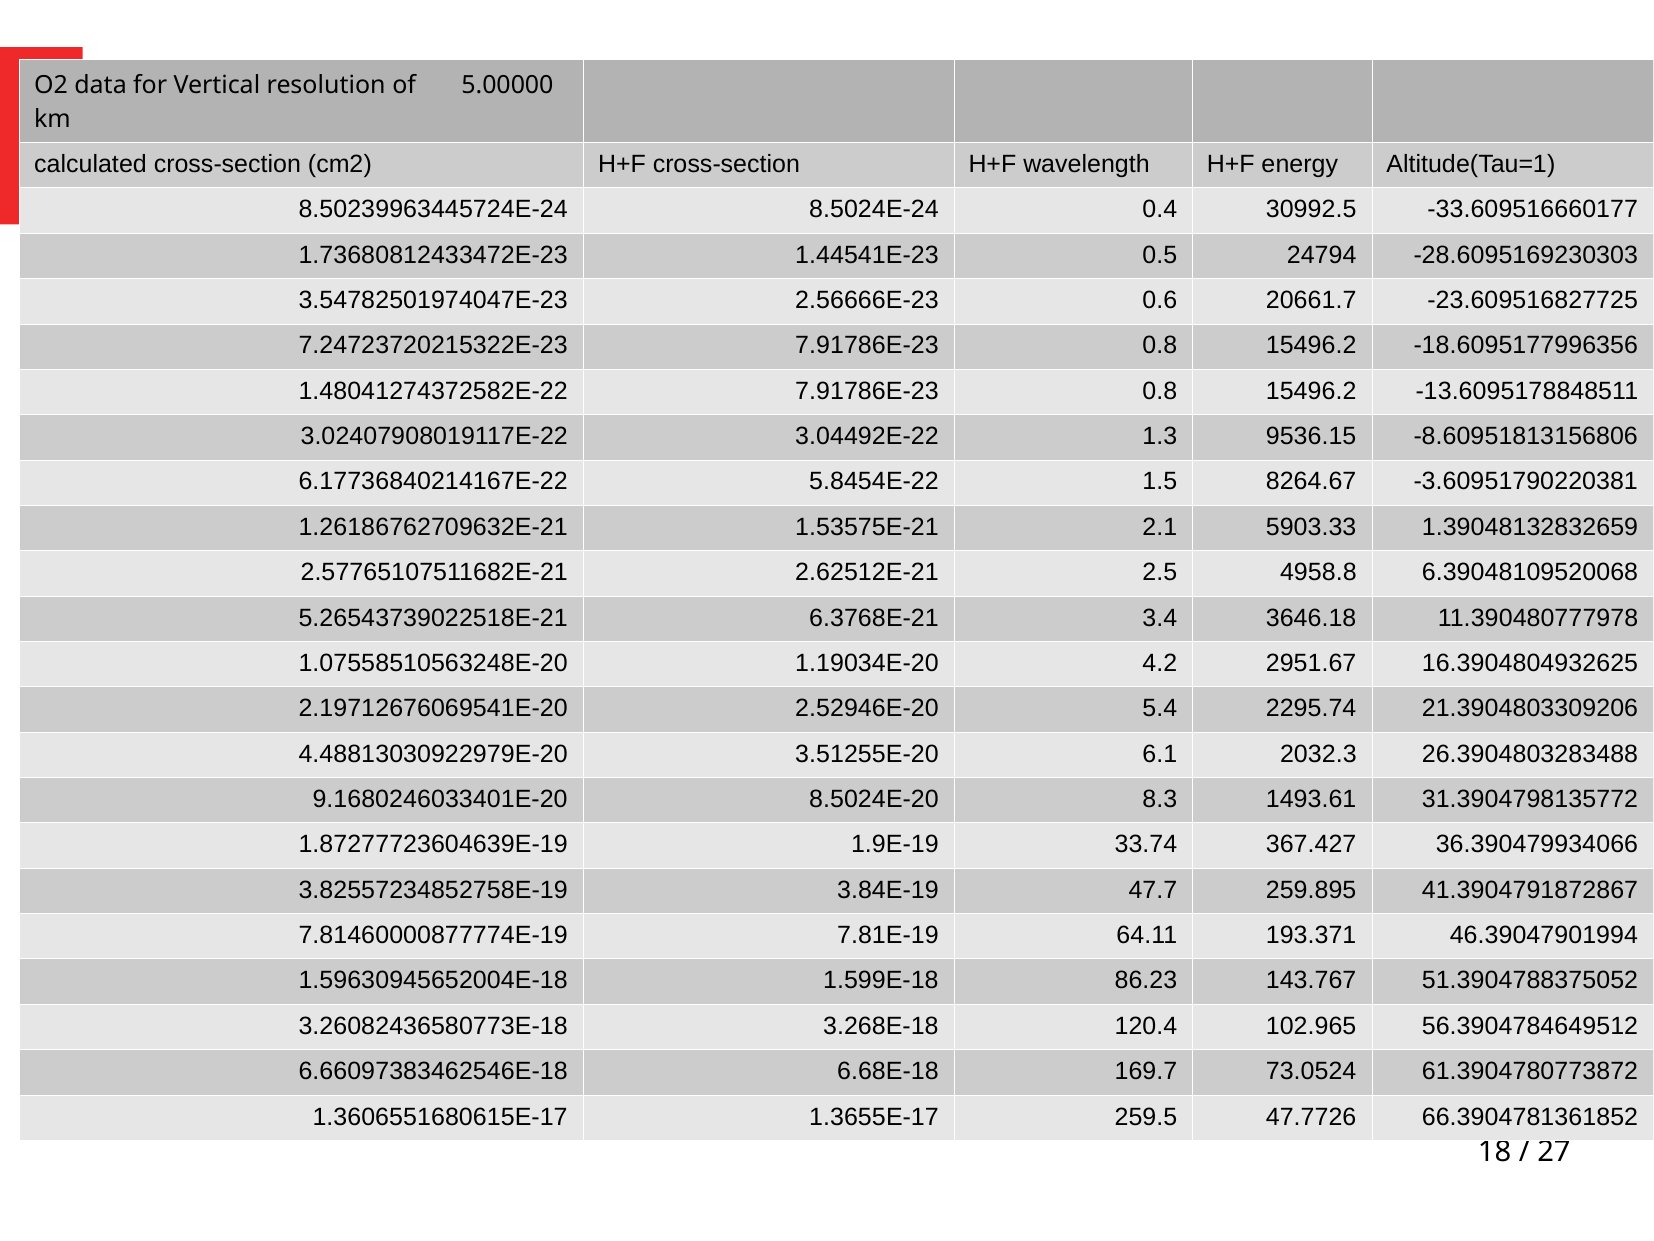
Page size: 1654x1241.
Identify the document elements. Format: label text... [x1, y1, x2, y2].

table_cell 1.07558510563248E-20 [20, 642, 583, 686]
table_cell 20661.7 [1193, 279, 1372, 324]
table_cell 120.4 [955, 1005, 1192, 1049]
table_cell 367.427 [1193, 823, 1372, 868]
table_cell 169.7 [955, 1050, 1192, 1095]
table_cell 0.6 [955, 279, 1192, 324]
table_cell 102.965 [1193, 1005, 1372, 1049]
table_header [1373, 60, 1653, 142]
table_cell 4.2 [955, 642, 1192, 686]
table_cell 2951.67 [1193, 642, 1372, 686]
table_cell 1.5 [955, 461, 1192, 505]
table_cell 41.3904791872867 [1373, 869, 1653, 913]
table_cell -8.60951813156806 [1373, 415, 1653, 460]
table_cell 3.51255E-20 [584, 733, 954, 777]
table_cell -33.609516660177 [1373, 188, 1653, 233]
table_cell 4.48813030922979E-20 [20, 733, 583, 777]
table_header O2 data for Vertical resolution of 5.00000 km [20, 60, 583, 142]
table_cell 1.48041274372582E-22 [20, 370, 583, 414]
table_cell 56.3904784649512 [1373, 1005, 1653, 1049]
table_cell 2.62512E-21 [584, 551, 954, 596]
table_cell 33.74 [955, 823, 1192, 868]
table_cell -28.6095169230303 [1373, 234, 1653, 278]
table_cell 21.3904803309206 [1373, 687, 1653, 732]
table_cell 31.3904798135772 [1373, 778, 1653, 822]
table_cell 6.1 [955, 733, 1192, 777]
table_cell 259.5 [955, 1096, 1192, 1140]
table_header [584, 60, 954, 142]
table_cell -18.6095177996356 [1373, 325, 1653, 369]
table_cell 26.3904803283488 [1373, 733, 1653, 777]
table_cell 1493.61 [1193, 778, 1372, 822]
table_cell 2.56666E-23 [584, 279, 954, 324]
table_cell 3.54782501974047E-23 [20, 279, 583, 324]
table_cell 11.390480777978 [1373, 597, 1653, 641]
table_cell 0.8 [955, 370, 1192, 414]
table_cell 5.4 [955, 687, 1192, 732]
table_cell -23.609516827725 [1373, 279, 1653, 324]
table_cell 2032.3 [1193, 733, 1372, 777]
table_cell 4958.8 [1193, 551, 1372, 596]
table_cell 51.3904788375052 [1373, 959, 1653, 1004]
table_cell 7.91786E-23 [584, 325, 954, 369]
table_cell 193.371 [1193, 914, 1372, 958]
table_cell 1.19034E-20 [584, 642, 954, 686]
table_cell 6.68E-18 [584, 1050, 954, 1095]
table_cell 8.50239963445724E-24 [20, 188, 583, 233]
table_cell -3.60951790220381 [1373, 461, 1653, 505]
table_cell H+F cross-section [584, 143, 954, 187]
table_cell 259.895 [1193, 869, 1372, 913]
table_cell 3.4 [955, 597, 1192, 641]
table_cell 47.7726 [1193, 1096, 1372, 1140]
table_cell 1.39048132832659 [1373, 506, 1653, 550]
table_cell 9536.15 [1193, 415, 1372, 460]
table_cell 0.5 [955, 234, 1192, 278]
table_cell 143.767 [1193, 959, 1372, 1004]
table_cell 30992.5 [1193, 188, 1372, 233]
table_cell 9.1680246033401E-20 [20, 778, 583, 822]
table_cell calculated cross-section (cm2) [20, 143, 583, 187]
table_cell 0.4 [955, 188, 1192, 233]
table_cell 5903.33 [1193, 506, 1372, 550]
table_cell 47.7 [955, 869, 1192, 913]
table_cell 1.3606551680615E-17 [20, 1096, 583, 1140]
table_cell 3.26082436580773E-18 [20, 1005, 583, 1049]
table_cell 16.3904804932625 [1373, 642, 1653, 686]
table_cell 86.23 [955, 959, 1192, 1004]
table_cell -13.6095178848511 [1373, 370, 1653, 414]
table_cell 64.11 [955, 914, 1192, 958]
table_cell 46.39047901994 [1373, 914, 1653, 958]
table_cell 15496.2 [1193, 370, 1372, 414]
table_header [955, 60, 1192, 142]
table_cell 1.9E-19 [584, 823, 954, 868]
table_cell H+F energy [1193, 143, 1372, 187]
table_cell 5.26543739022518E-21 [20, 597, 583, 641]
table_cell 8.5024E-20 [584, 778, 954, 822]
table_cell 1.3 [955, 415, 1192, 460]
table_header [1193, 60, 1372, 142]
table_cell 3646.18 [1193, 597, 1372, 641]
table_cell 66.3904781361852 [1373, 1096, 1653, 1140]
table_cell 6.66097383462546E-18 [20, 1050, 583, 1095]
table_cell 1.59630945652004E-18 [20, 959, 583, 1004]
table_cell 1.3655E-17 [584, 1096, 954, 1140]
table_cell 5.8454E-22 [584, 461, 954, 505]
table_cell 1.53575E-21 [584, 506, 954, 550]
table_cell 0.8 [955, 325, 1192, 369]
table_cell 1.73680812433472E-23 [20, 234, 583, 278]
table_cell 3.02407908019117E-22 [20, 415, 583, 460]
table_cell 36.390479934066 [1373, 823, 1653, 868]
table_cell 1.44541E-23 [584, 234, 954, 278]
table_cell Altitude(Tau=1) [1373, 143, 1653, 187]
table_cell 1.26186762709632E-21 [20, 506, 583, 550]
table_cell 7.81E-19 [584, 914, 954, 958]
table_cell 8.3 [955, 778, 1192, 822]
table_cell 8.5024E-24 [584, 188, 954, 233]
table_cell 6.39048109520068 [1373, 551, 1653, 596]
table_cell 3.82557234852758E-19 [20, 869, 583, 913]
table_cell 8264.67 [1193, 461, 1372, 505]
table_cell 2.1 [955, 506, 1192, 550]
table_cell 24794 [1193, 234, 1372, 278]
table_cell 61.3904780773872 [1373, 1050, 1653, 1095]
table_cell 6.17736840214167E-22 [20, 461, 583, 505]
table_cell 1.87277723604639E-19 [20, 823, 583, 868]
table_cell 7.91786E-23 [584, 370, 954, 414]
table_cell 7.24723720215322E-23 [20, 325, 583, 369]
table_cell 6.3768E-21 [584, 597, 954, 641]
table_cell 2.57765107511682E-21 [20, 551, 583, 596]
table_cell 3.268E-18 [584, 1005, 954, 1049]
table_cell 73.0524 [1193, 1050, 1372, 1095]
table_cell 15496.2 [1193, 325, 1372, 369]
table_cell 2.52946E-20 [584, 687, 954, 732]
table_cell 3.04492E-22 [584, 415, 954, 460]
table_cell H+F wavelength [955, 143, 1192, 187]
table_cell 2.5 [955, 551, 1192, 596]
table_cell 1.599E-18 [584, 959, 954, 1004]
table_cell 2.19712676069541E-20 [20, 687, 583, 732]
table_cell 3.84E-19 [584, 869, 954, 913]
table_cell 2295.74 [1193, 687, 1372, 732]
table_cell 7.81460000877774E-19 [20, 914, 583, 958]
